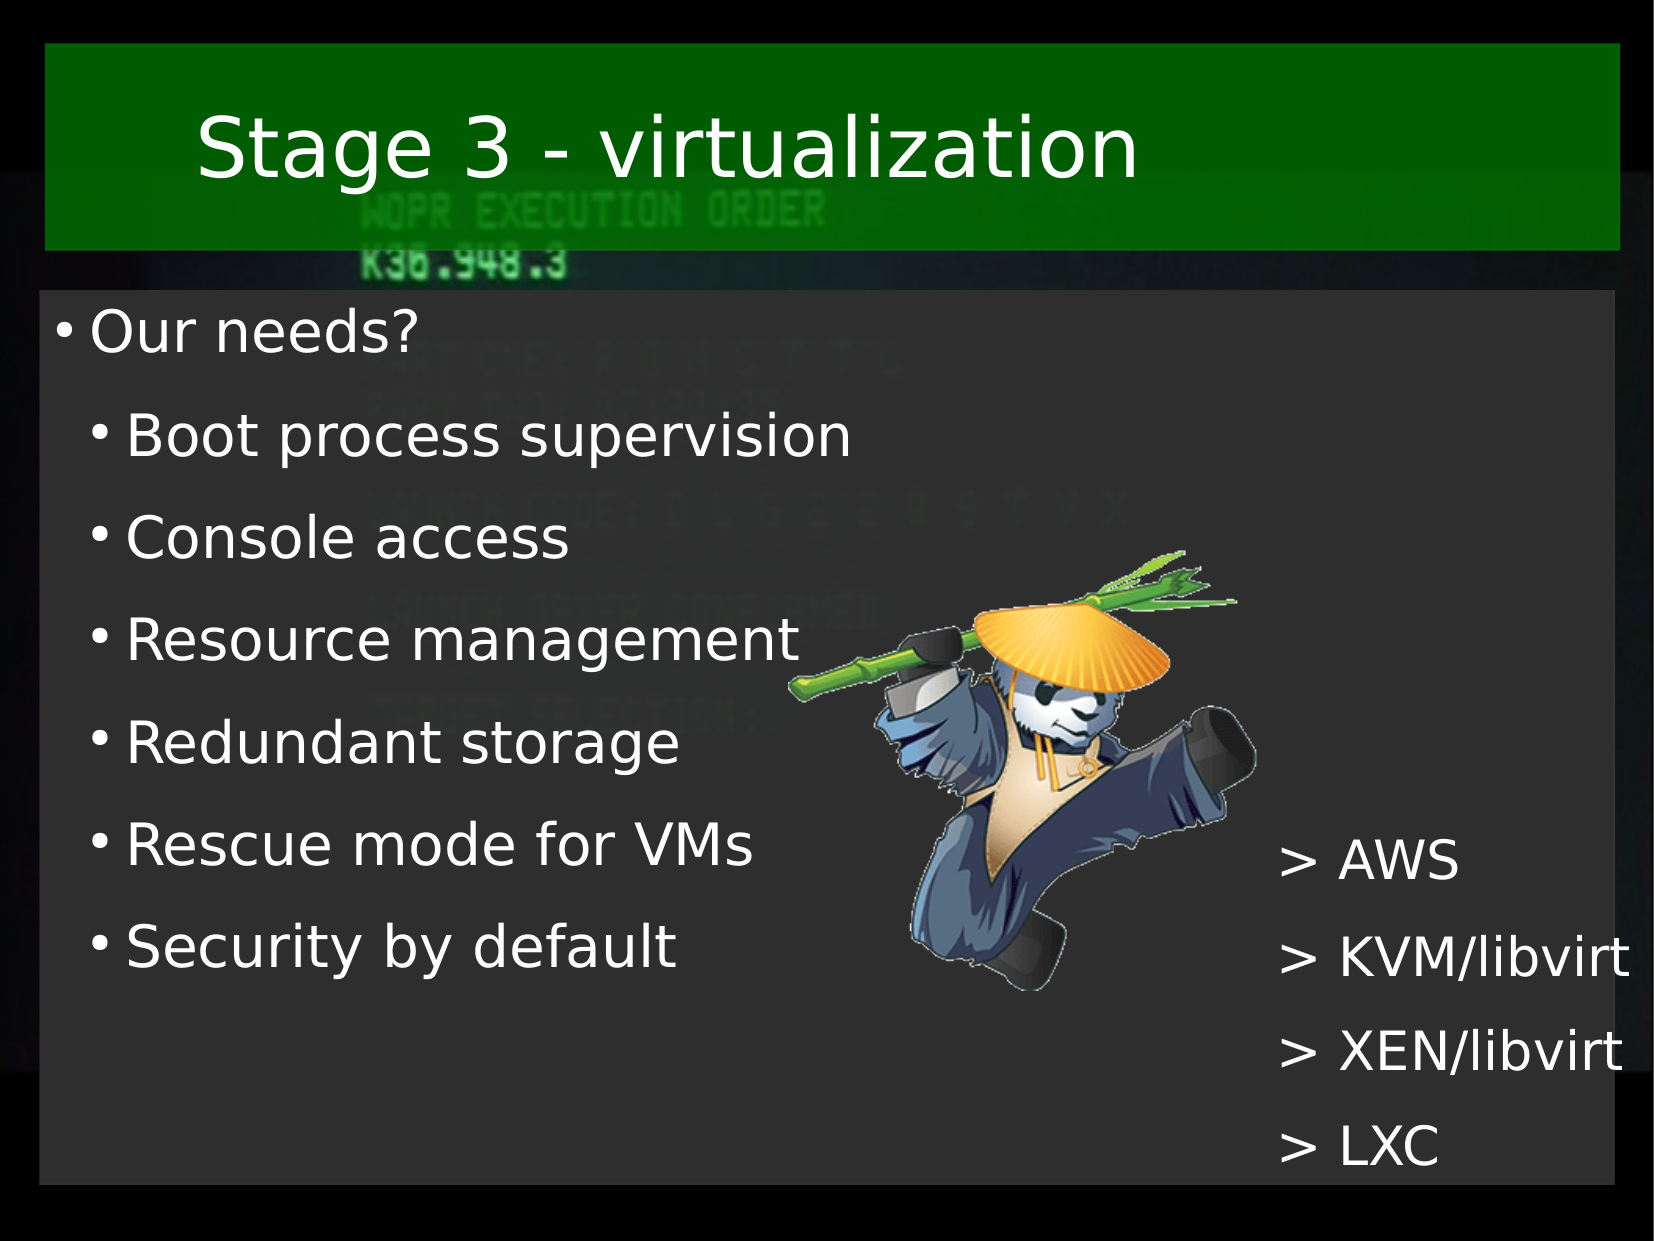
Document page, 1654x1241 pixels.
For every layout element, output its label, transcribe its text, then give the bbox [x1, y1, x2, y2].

text_box [39, 290, 1615, 1185]
text_box > AWS > KVM/libvirt > XEN/libvirt > LXC [1261, 820, 1654, 1241]
title Stage 3 - virtualization [45, 43, 1621, 251]
text_box Our needs? Boot process supervision Console access Resource management Redundant storage Rescue mode for VMs Security by default [39, 290, 1137, 982]
picture [0, 0, 1654, 1241]
picture [788, 546, 1258, 991]
